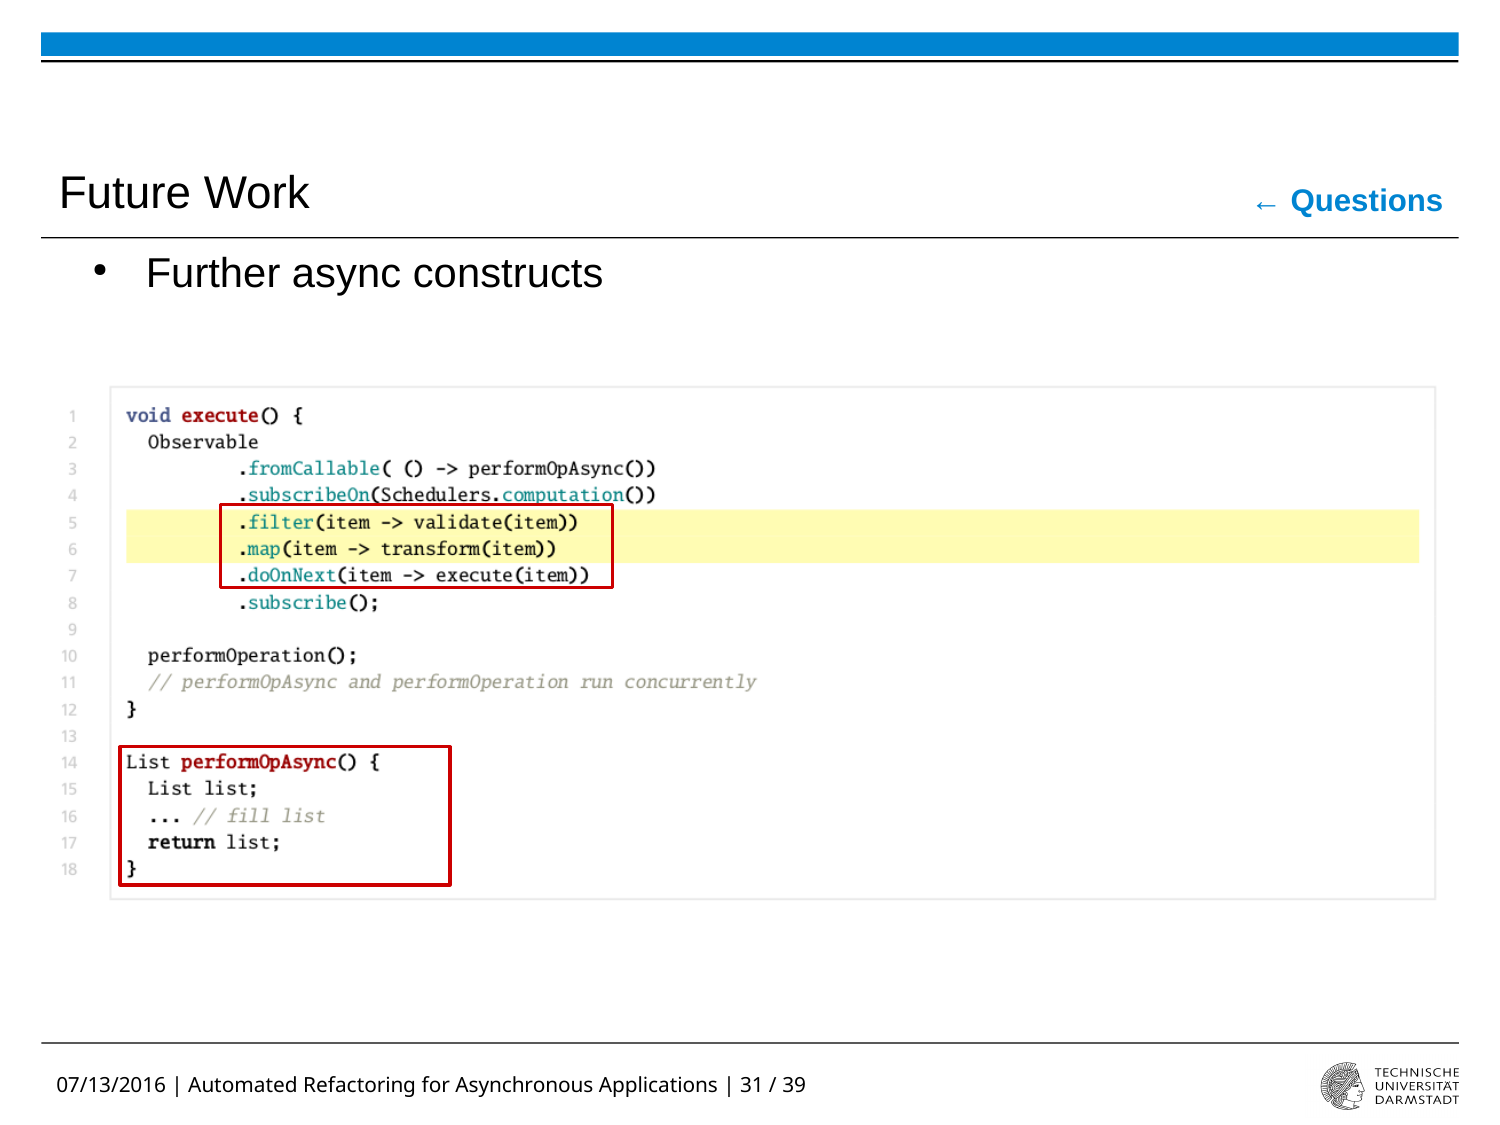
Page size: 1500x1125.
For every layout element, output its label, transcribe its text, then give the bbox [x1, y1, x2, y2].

text_box Future Work [58, 80, 1149, 218]
list Further async constructs [75, 245, 1425, 315]
picture [60, 367, 1441, 906]
text_box ← Questions [1215, 164, 1444, 218]
picture [1305, 1054, 1459, 1118]
